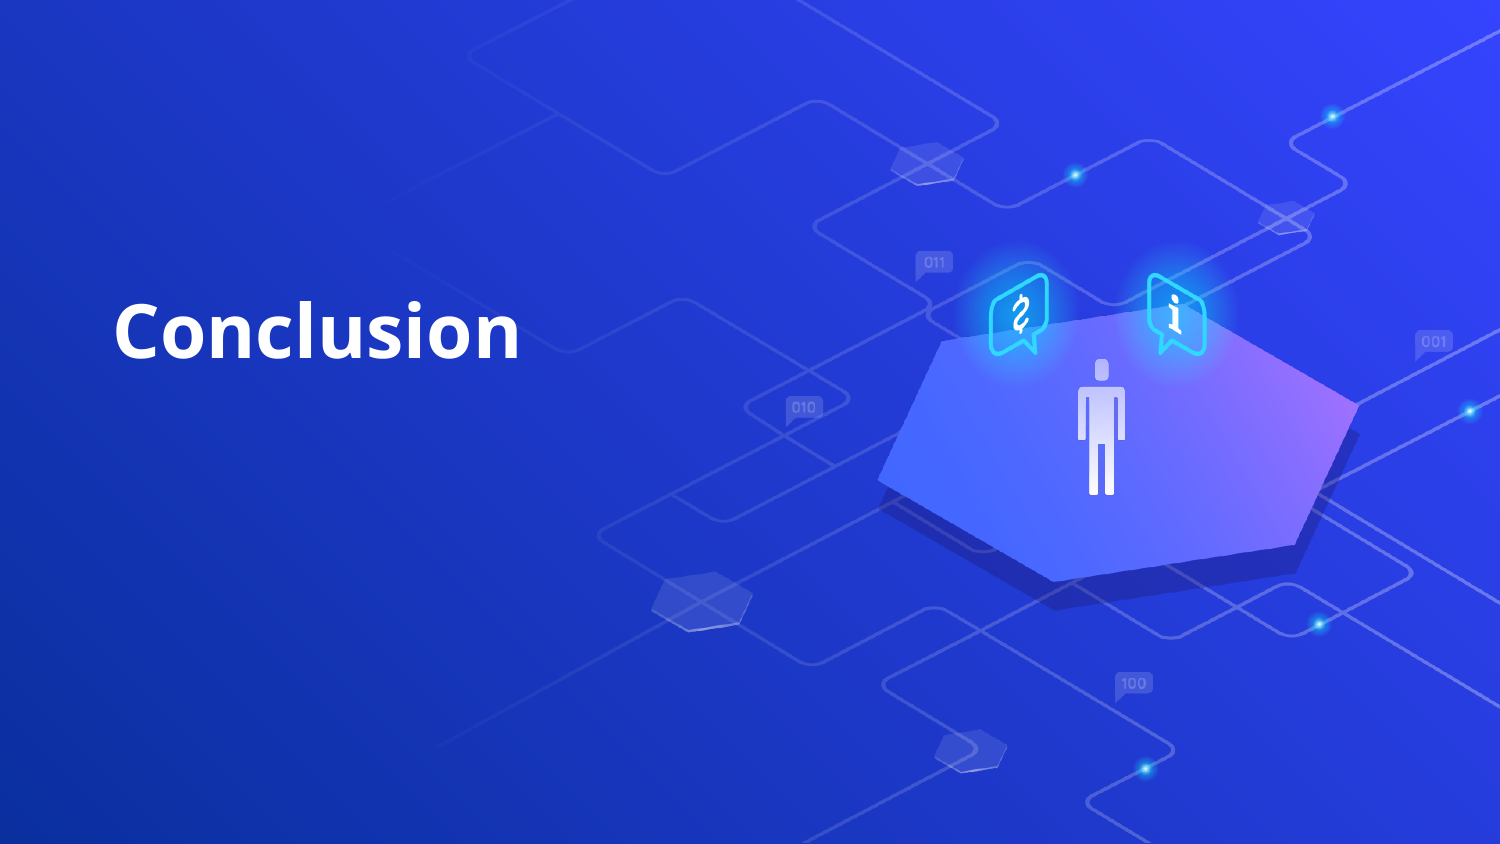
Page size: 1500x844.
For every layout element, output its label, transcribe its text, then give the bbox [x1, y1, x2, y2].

text_box Conclusion [112, 183, 812, 374]
picture [0, 0, 1500, 844]
